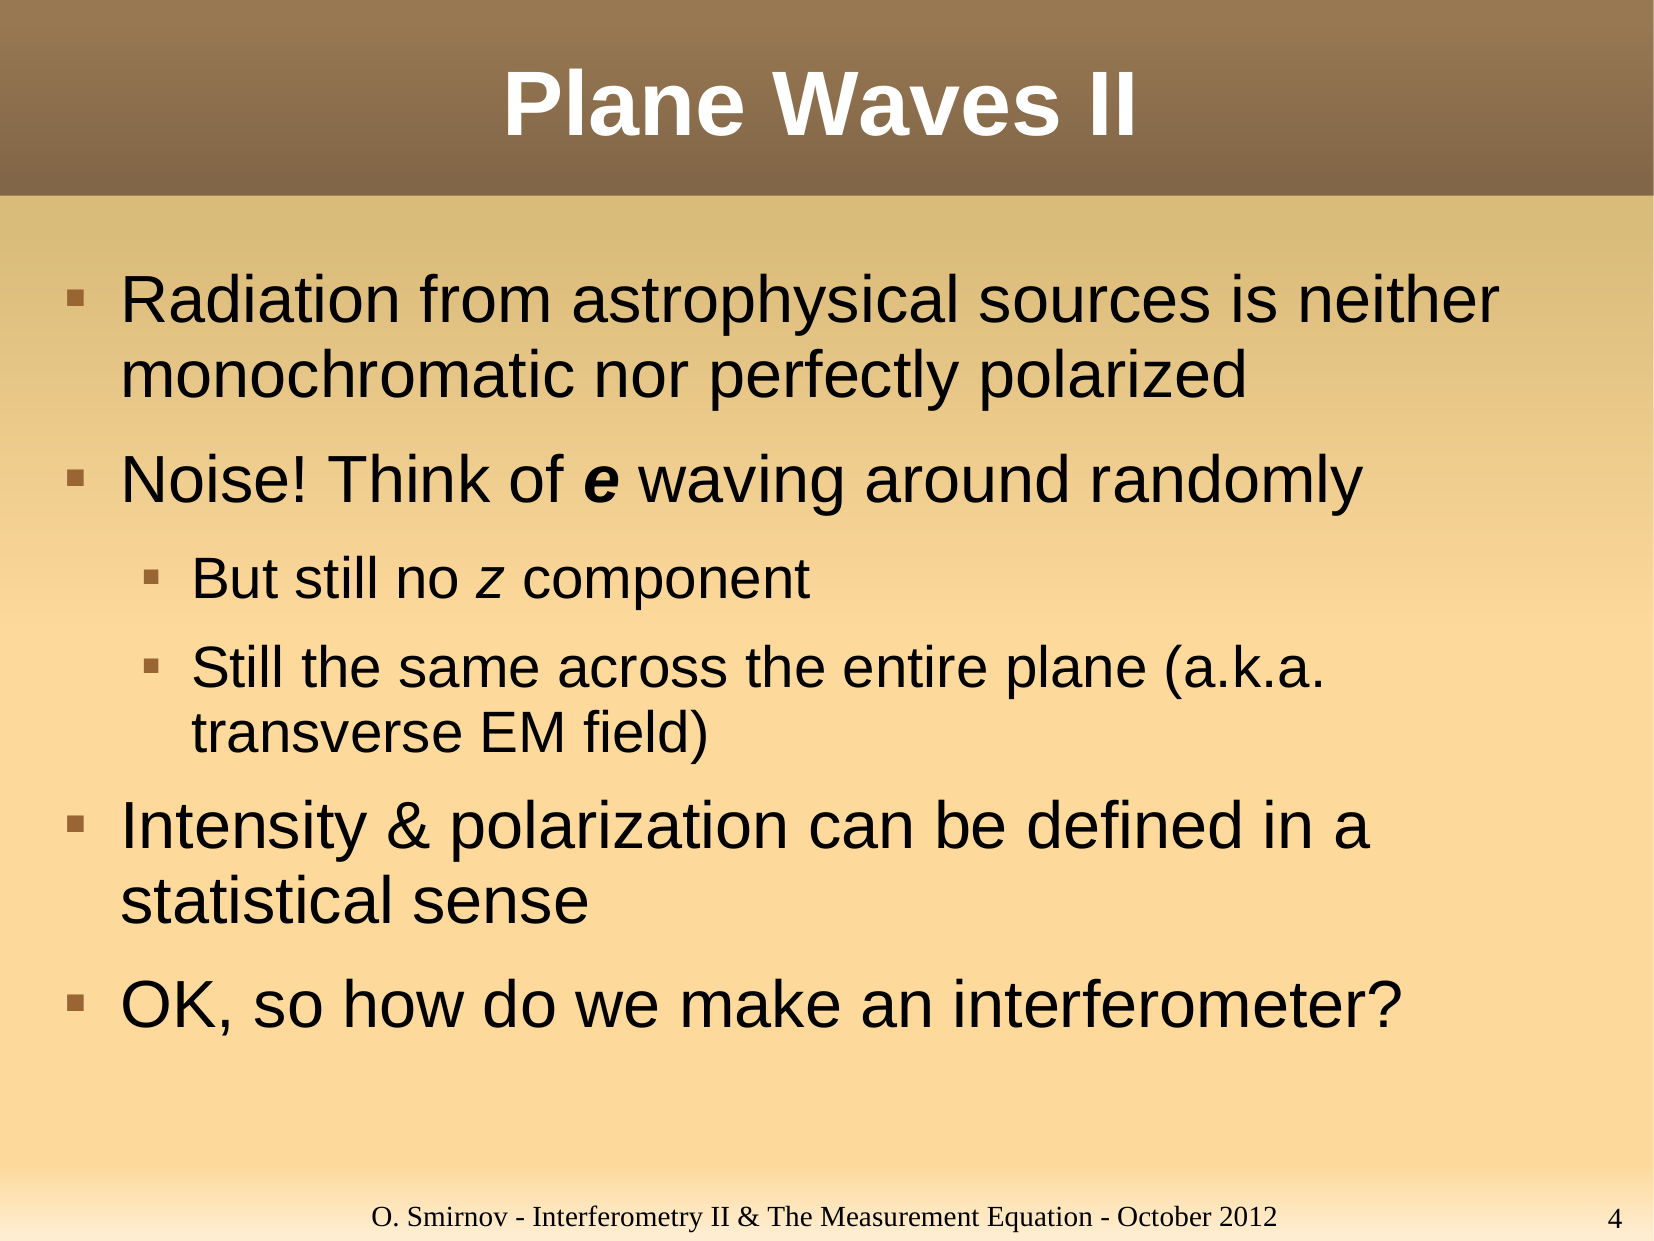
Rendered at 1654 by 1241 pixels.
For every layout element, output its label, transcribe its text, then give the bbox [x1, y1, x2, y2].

list Radiation from astrophysical sources is neither monochromatic nor perfectly polarized Noise! Think of e waving around randomly But still no z component Still the same across the entire plane (a.k.a. transverse EM field) Intensity & polarization can be defined in a statistical sense OK, so how do we make an interferometer? [49, 262, 1538, 1081]
picture [0, 0, 1654, 1241]
title Plane Waves II [76, 0, 1565, 208]
